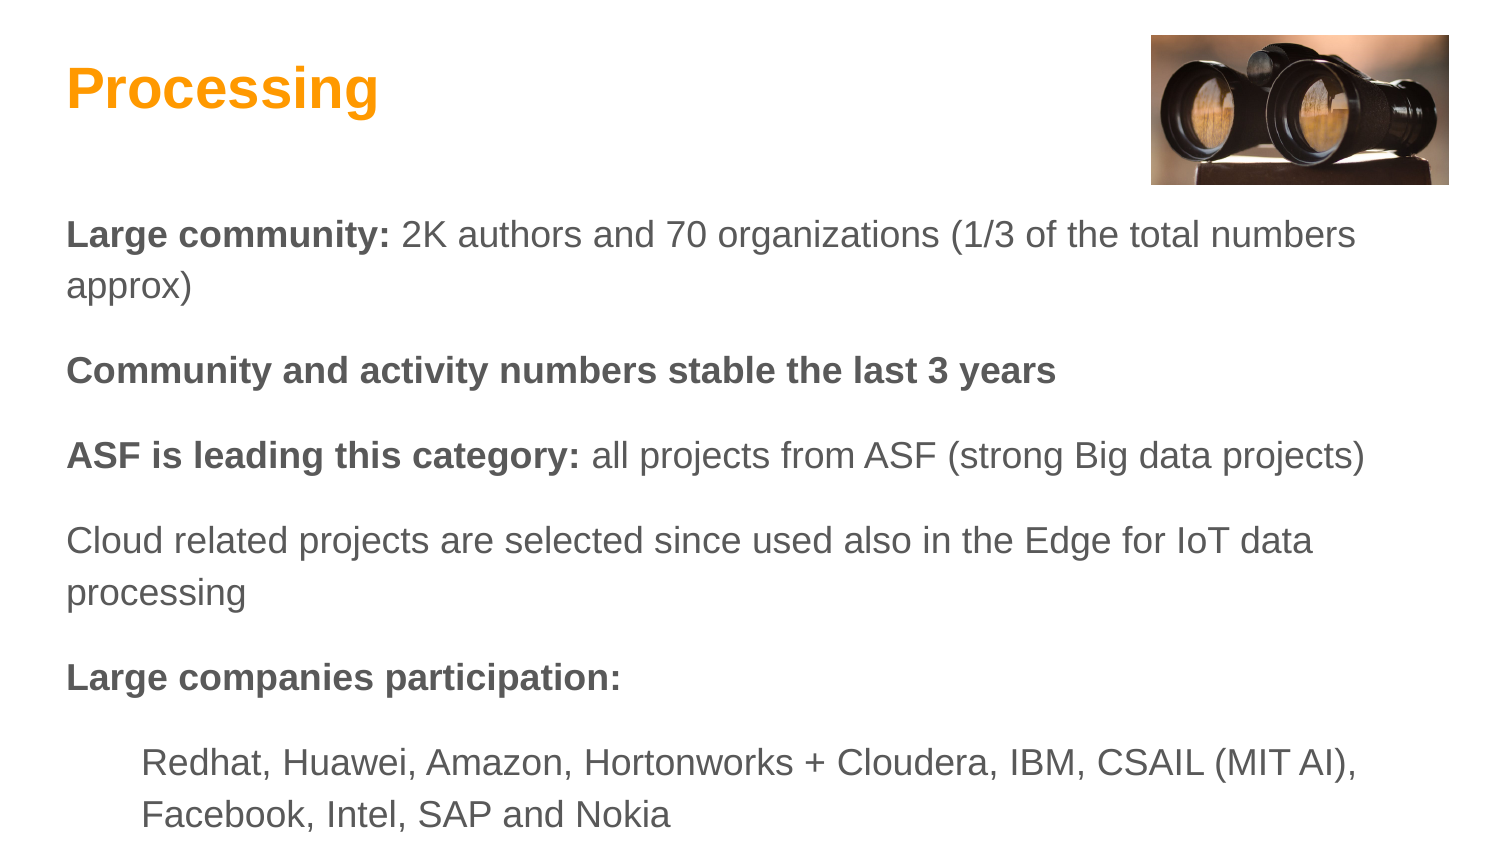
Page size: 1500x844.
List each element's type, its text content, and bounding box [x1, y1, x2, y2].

list Large community: 2K authors and 70 organizations (1/3 of the total numbers approx) Community and activity numbers stable the last 3 years ASF is leading this category: all projects from ASF (strong Big data projects) Cloud related projects are selected since used also in the Edge for IoT data processing Large companies participation: Redhat, Huawei, Amazon, Hortonworks + Cloudera, IBM, CSAIL (MIT AI), Facebook, Intel, SAP and Nokia [51, 187, 1449, 797]
picture [1151, 35, 1449, 185]
title Processing [51, 35, 1151, 130]
